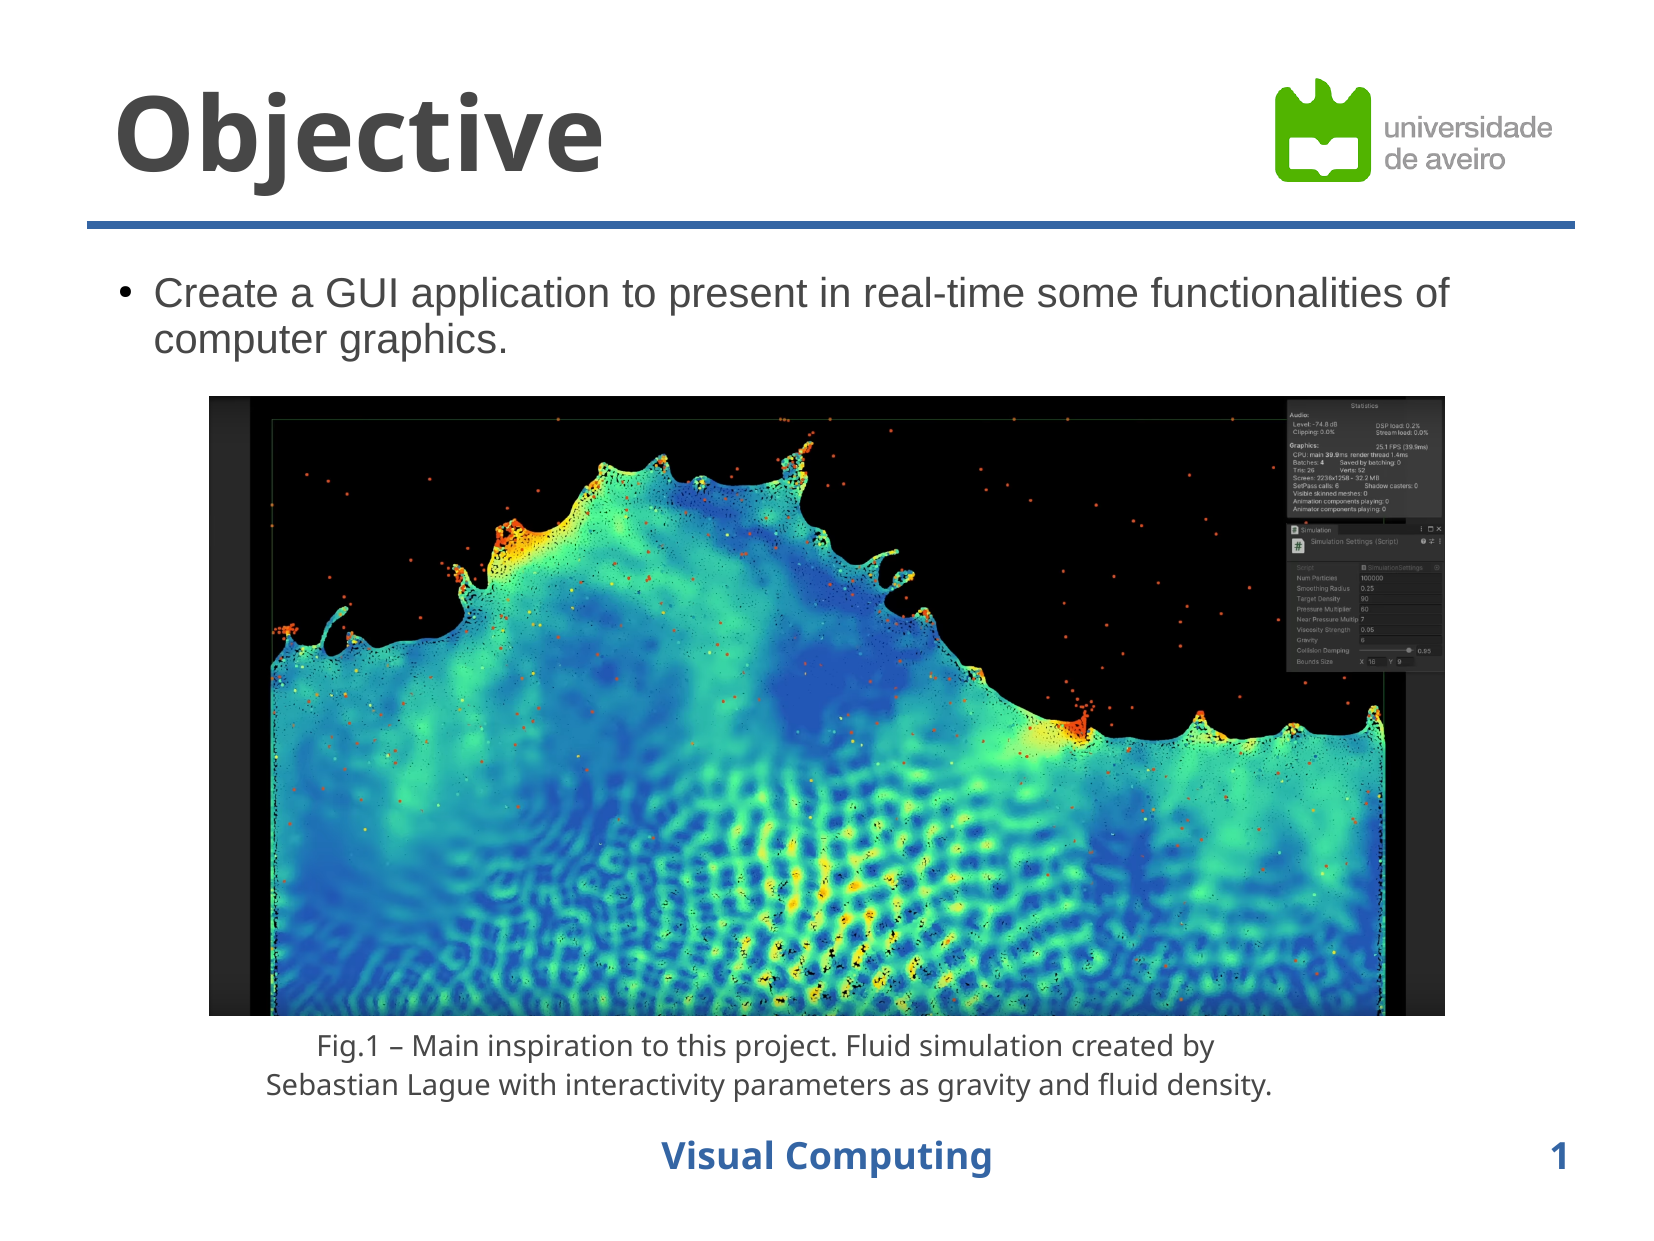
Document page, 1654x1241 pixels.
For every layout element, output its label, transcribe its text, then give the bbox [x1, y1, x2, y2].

picture [209, 396, 1445, 1016]
subtitle Create a GUI application to present in real-time some functionalities of computer graphics. [82, 269, 1571, 989]
title Objective [112, 37, 1546, 225]
text_box Fig.1 – Main inspiration to this project. Fluid simulation created by Sebastian Lague with interactivity parameters as gravity and fluid density. [251, 1017, 1403, 1108]
picture [1546, 78, 1552, 182]
